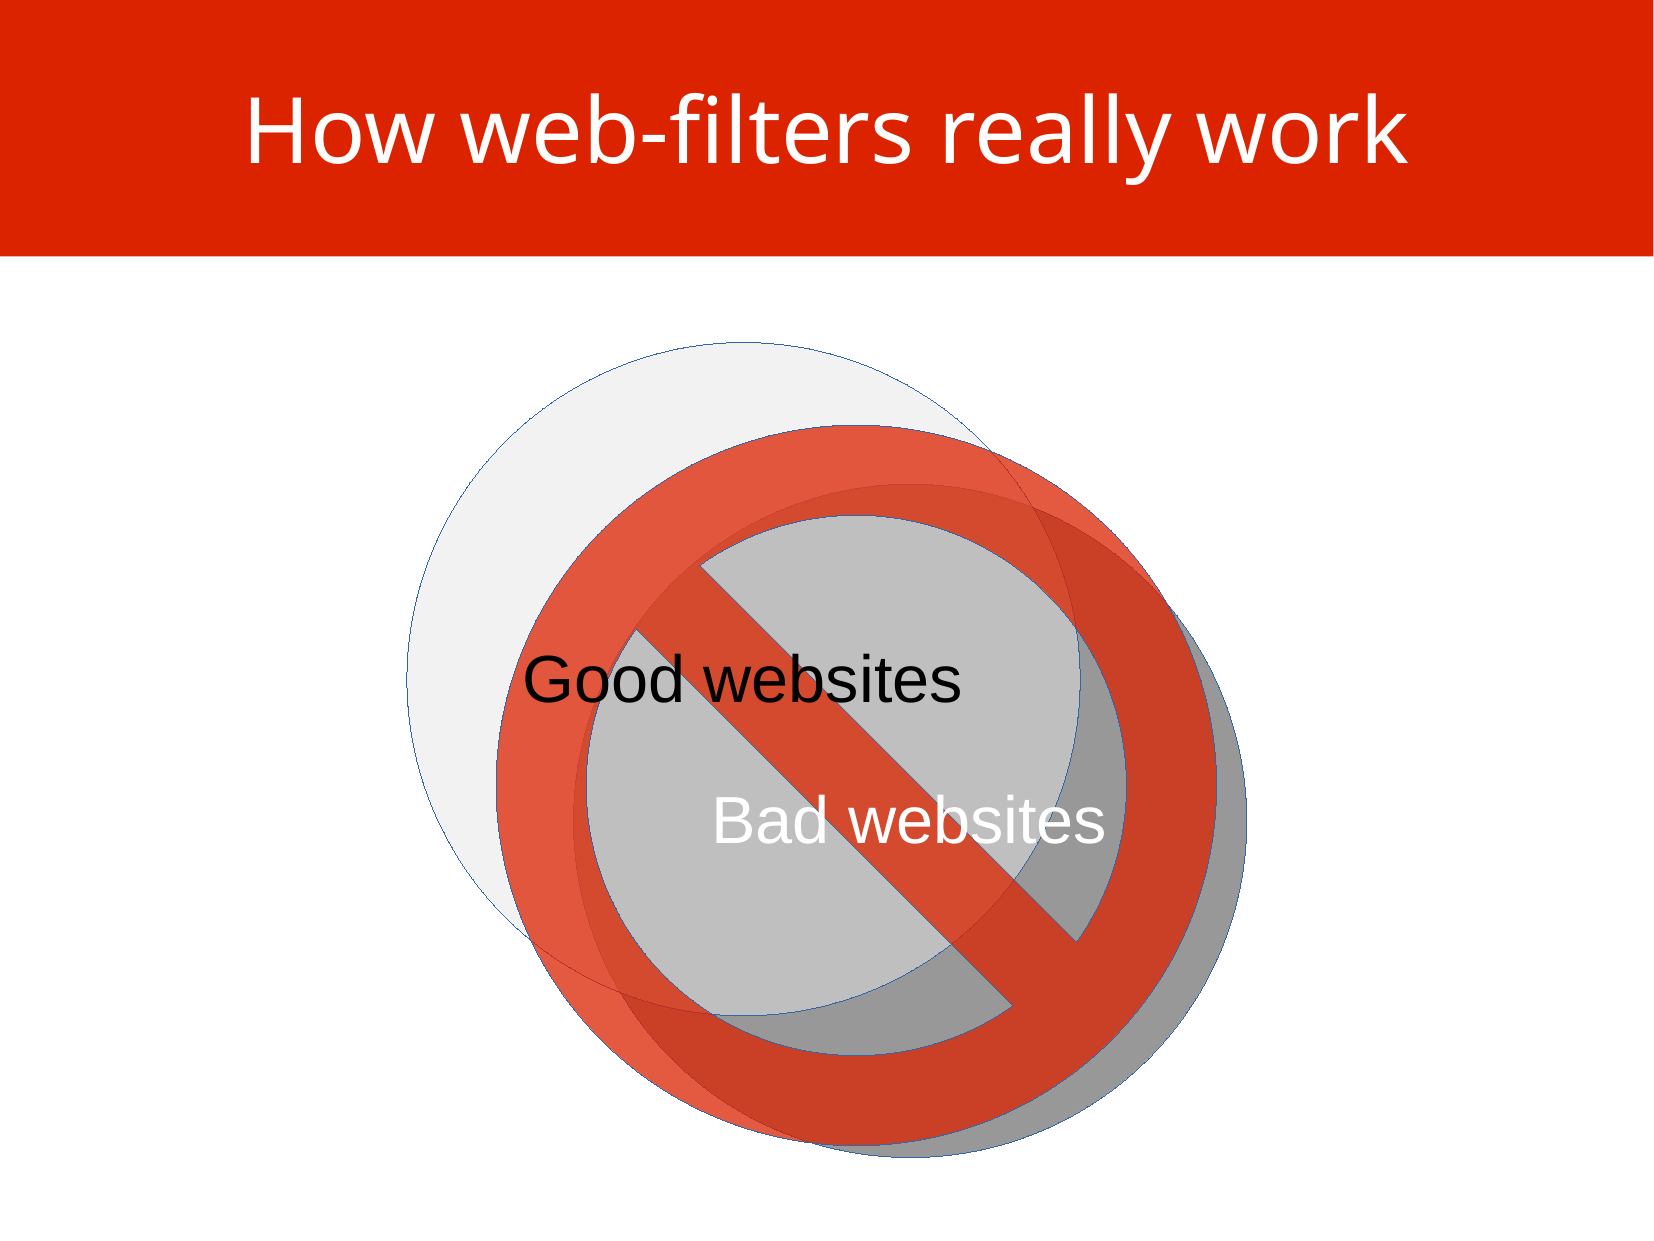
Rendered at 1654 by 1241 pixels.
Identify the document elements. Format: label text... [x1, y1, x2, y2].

text_box Bad websites [696, 776, 1124, 866]
title How web-filters really work [0, 0, 1654, 257]
text_box [406, 342, 1247, 1158]
text_box Good websites [507, 634, 980, 724]
